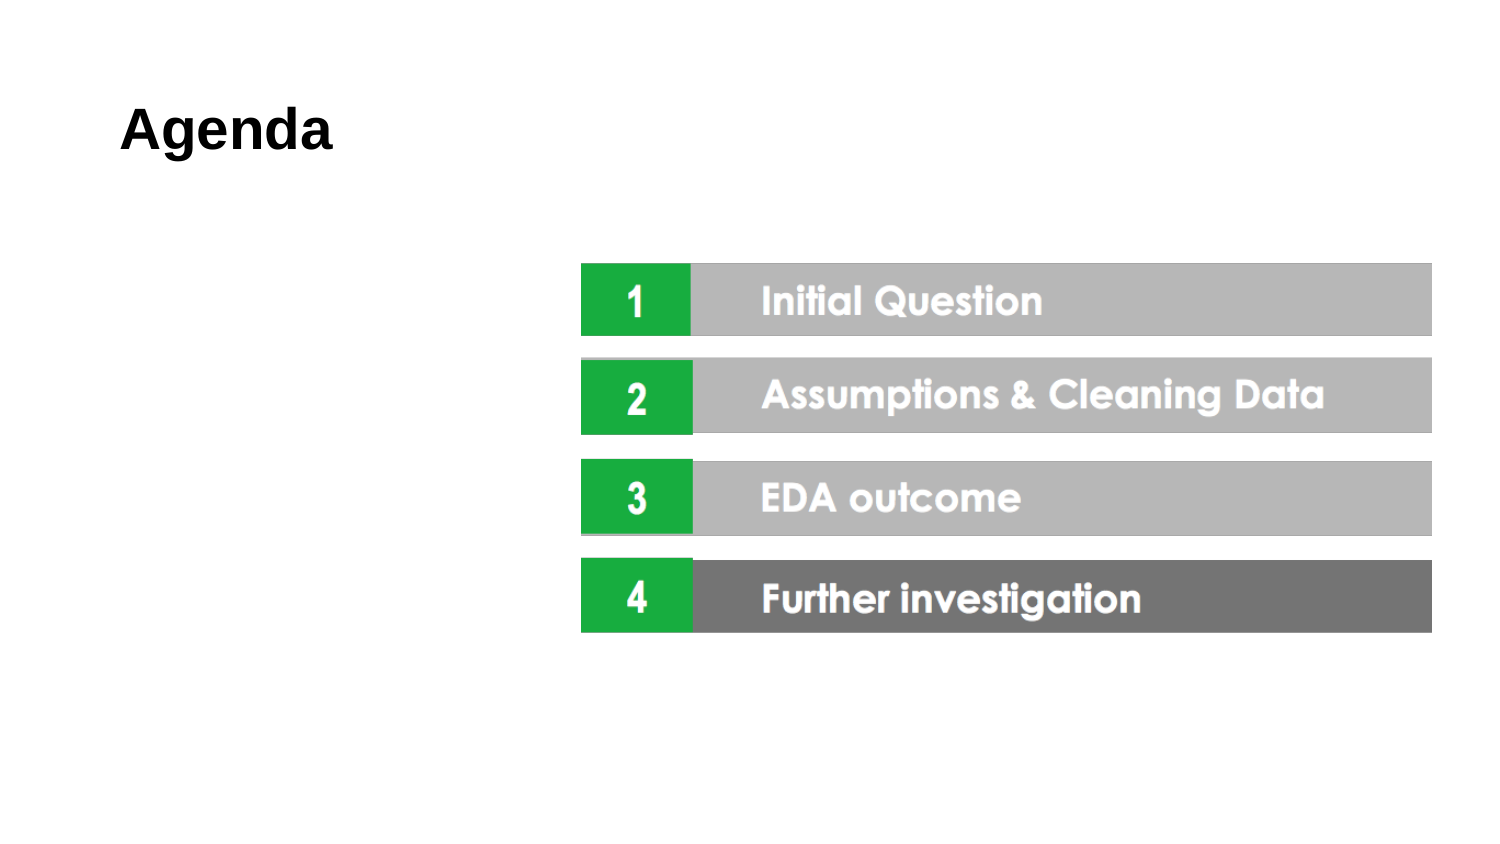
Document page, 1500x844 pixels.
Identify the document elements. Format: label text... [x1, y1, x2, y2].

title Agenda [0, 22, 619, 176]
picture [581, 259, 1432, 648]
